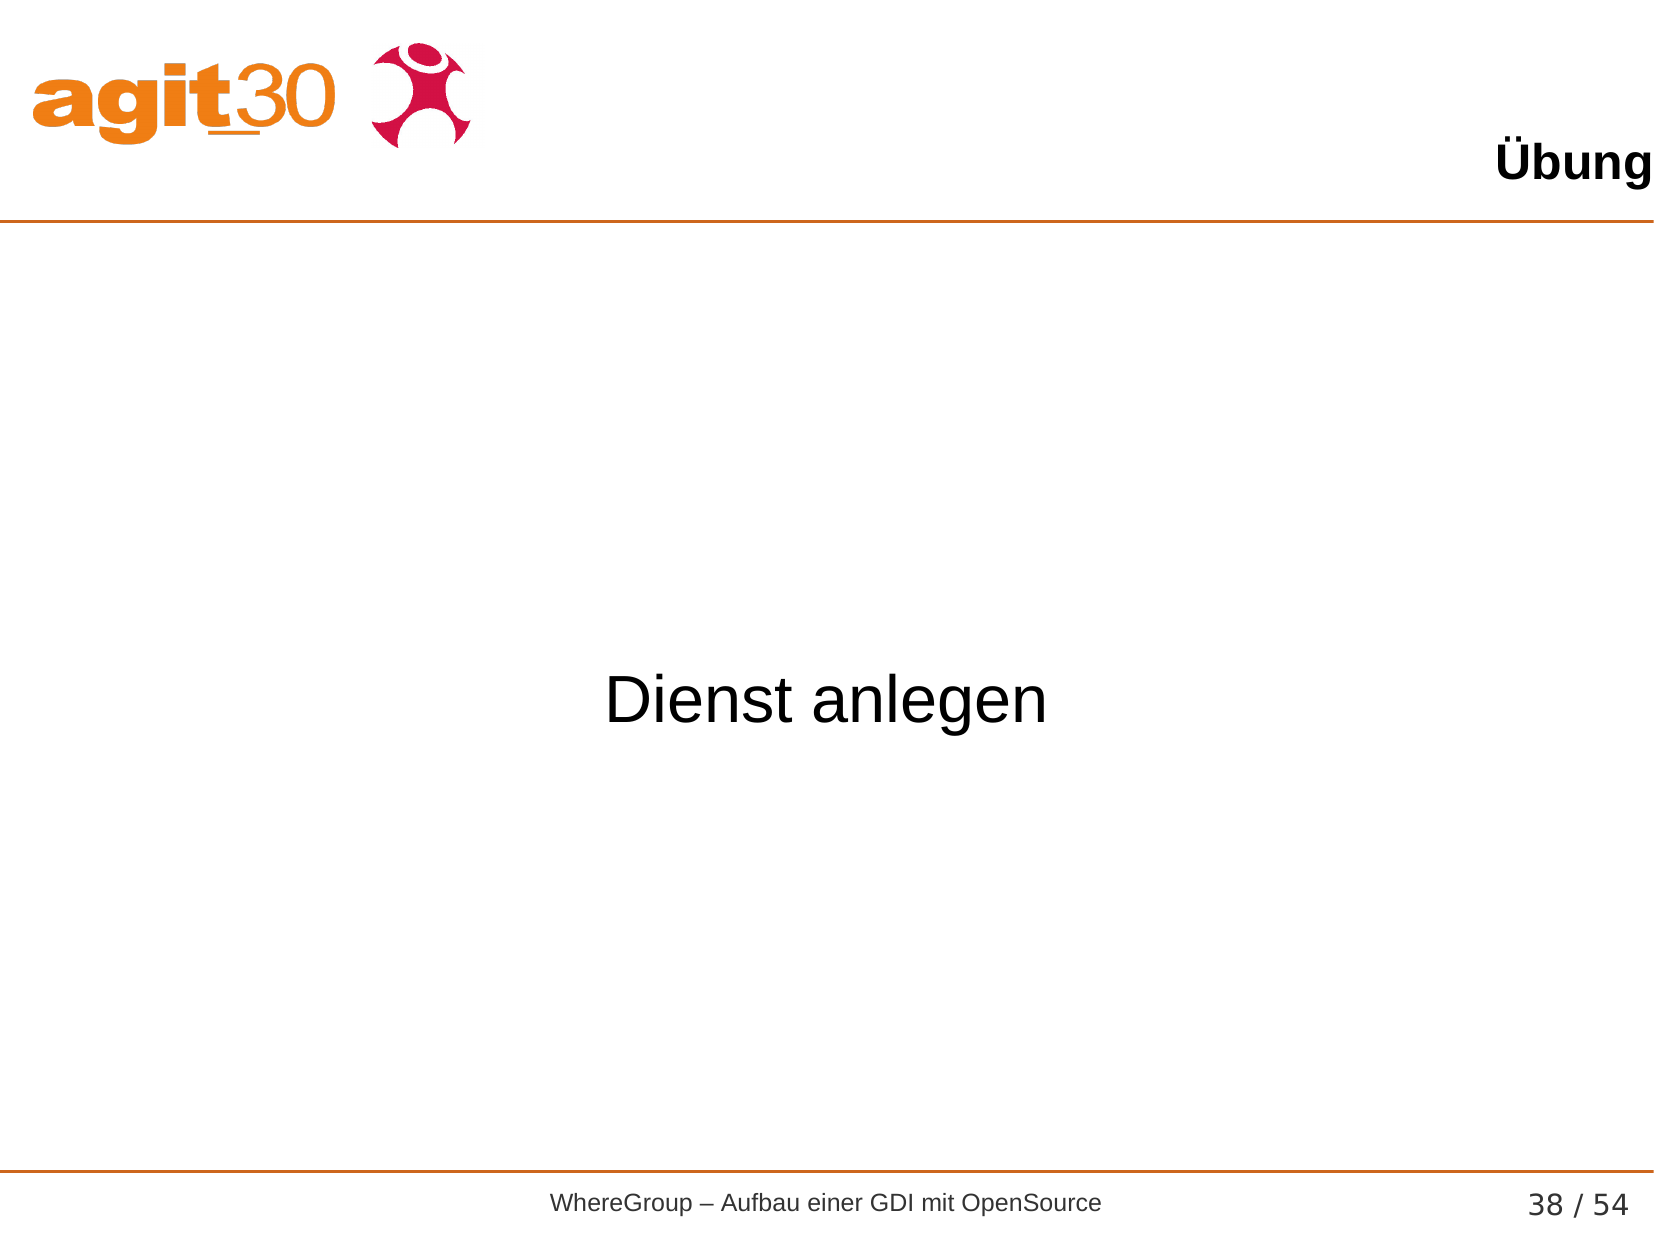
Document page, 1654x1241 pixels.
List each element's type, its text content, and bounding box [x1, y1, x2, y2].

title Übung [265, 118, 1654, 207]
subtitle Dienst anlegen [82, 290, 1571, 1109]
picture [29, 58, 340, 148]
